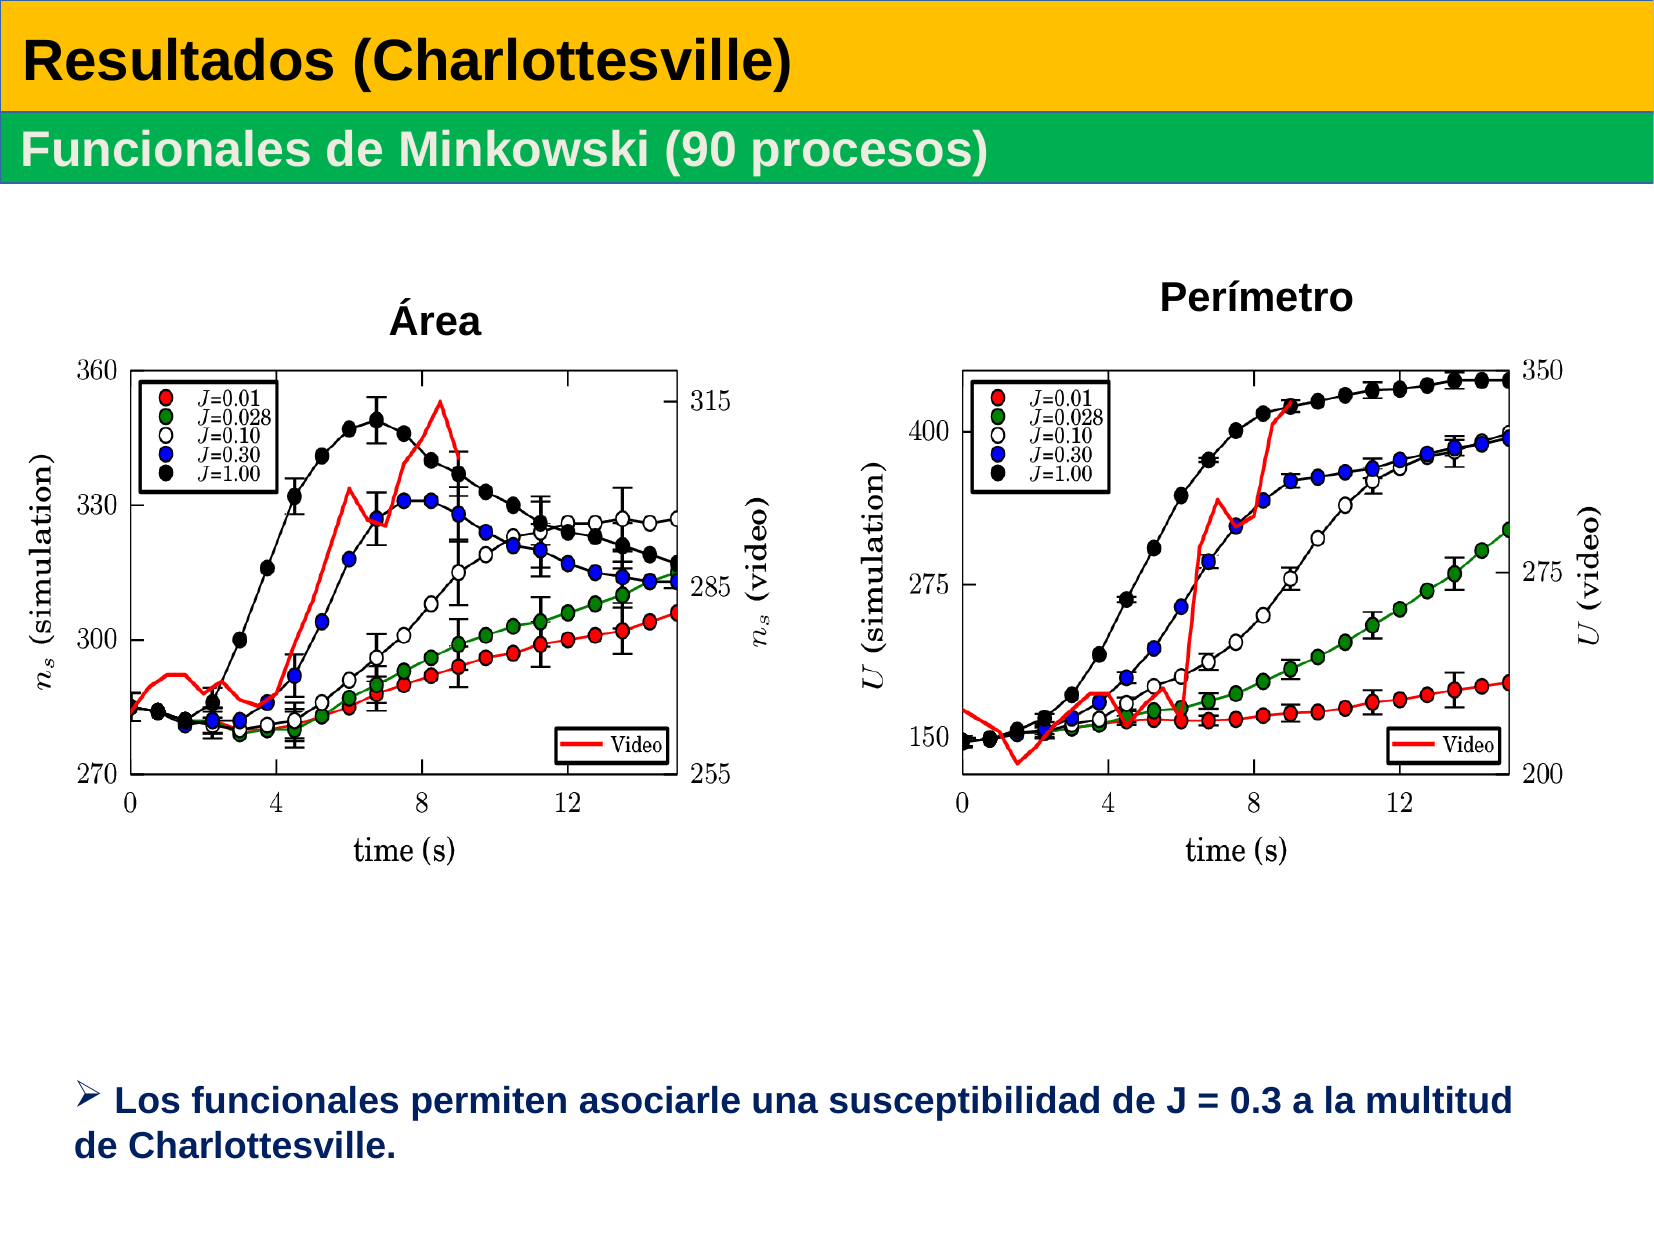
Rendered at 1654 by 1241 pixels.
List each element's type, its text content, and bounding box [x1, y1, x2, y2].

picture [839, 330, 1636, 898]
text_box Área [340, 285, 530, 366]
picture [7, 330, 803, 898]
text_box Funcionales de Minkowski (90 procesos) [5, 108, 1654, 189]
text_box Perímetro [1138, 260, 1375, 341]
text_box Resultados (Charlottesville) [7, 14, 1052, 95]
text_box Los funcionales permiten asociarle una susceptibilidad de J = 0.3 a la multitud de Charlottesville. [59, 1068, 1560, 1174]
text_box [0, 0, 1654, 183]
